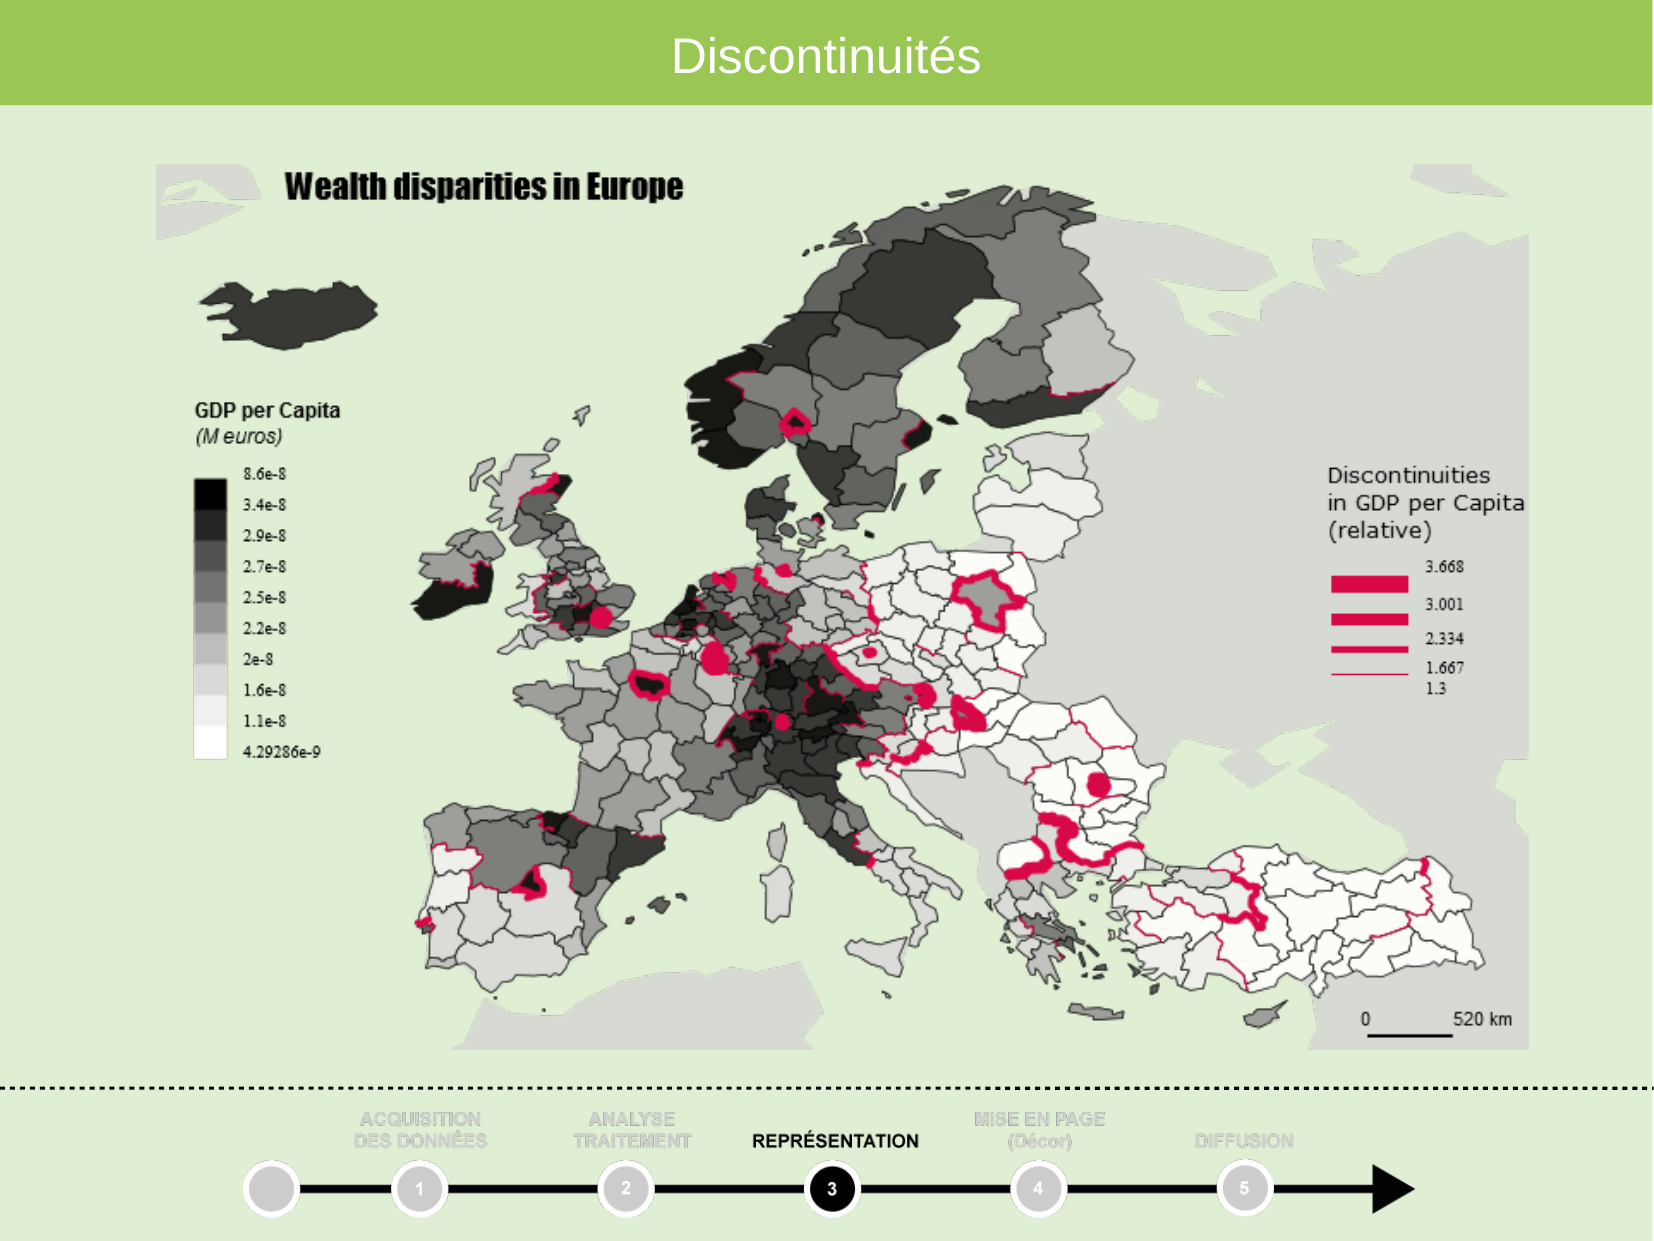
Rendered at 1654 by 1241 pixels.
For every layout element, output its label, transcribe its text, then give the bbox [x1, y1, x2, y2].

text_box Discontinuités [82, 19, 1570, 88]
picture [156, 164, 1529, 1050]
picture [243, 1109, 1415, 1218]
